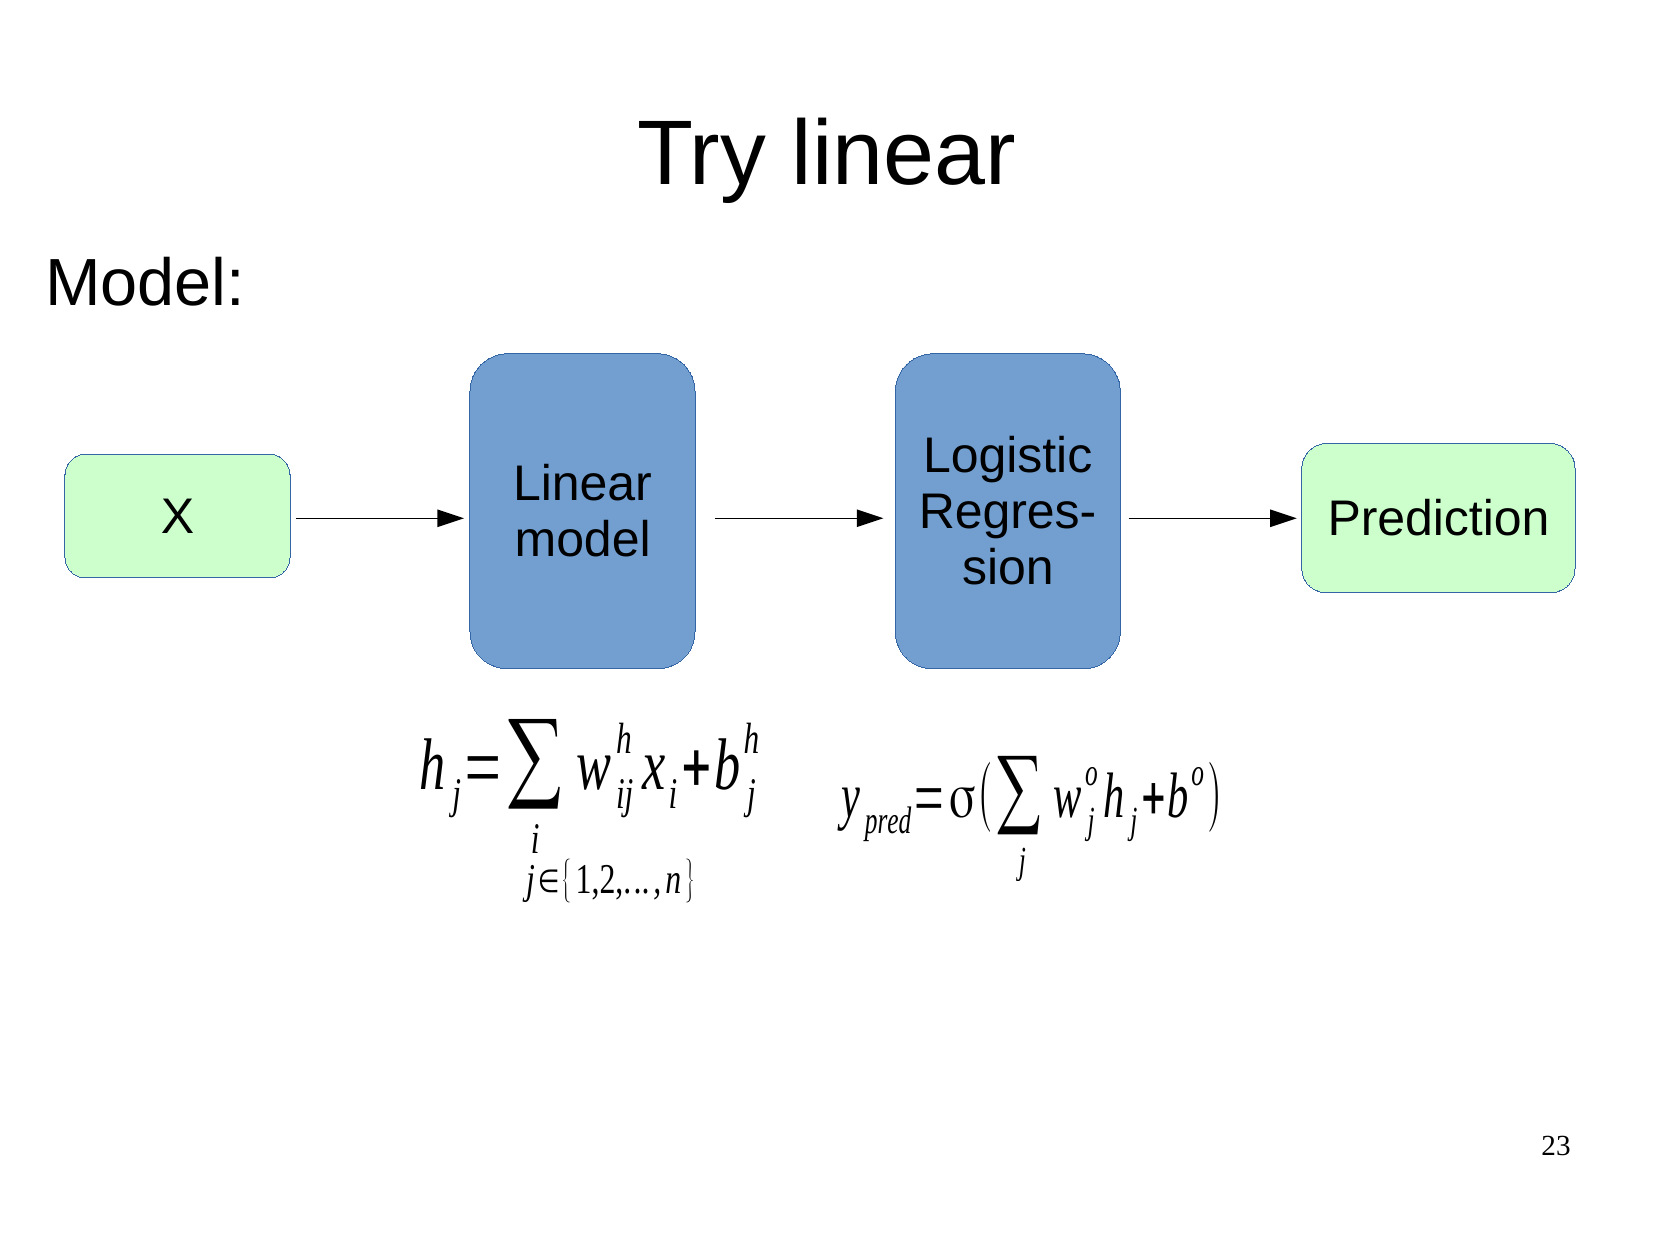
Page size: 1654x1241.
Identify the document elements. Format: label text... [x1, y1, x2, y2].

chart [825, 748, 1232, 881]
text_box Linear model [469, 353, 696, 669]
text_box Model: [45, 230, 676, 334]
chart [406, 711, 772, 906]
text_box X [64, 454, 291, 578]
title Try linear [82, 49, 1571, 257]
text_box Prediction [1301, 443, 1576, 593]
text_box Logistic Regres- sion [895, 353, 1121, 669]
